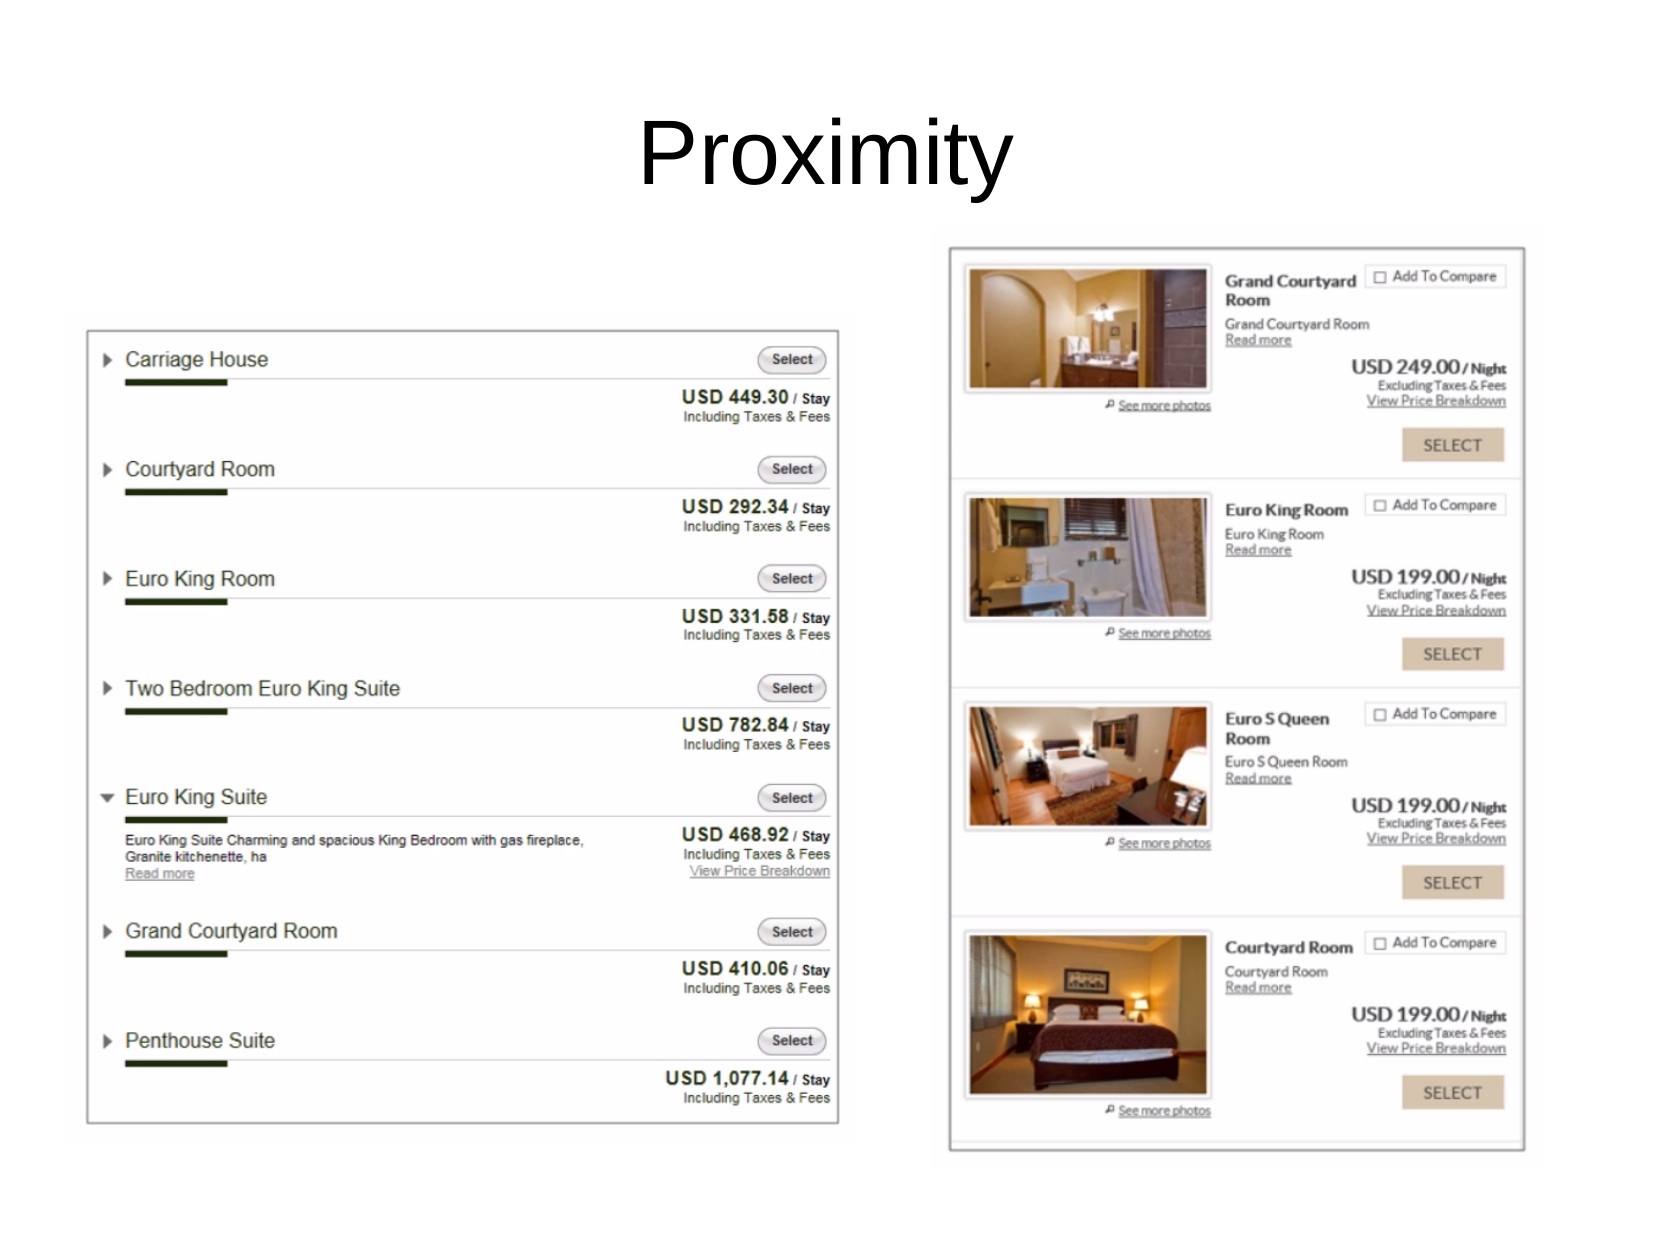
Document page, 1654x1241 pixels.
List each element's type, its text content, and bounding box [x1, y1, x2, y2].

title Proximity [82, 49, 1571, 257]
picture [64, 314, 856, 1143]
picture [932, 226, 1546, 1171]
